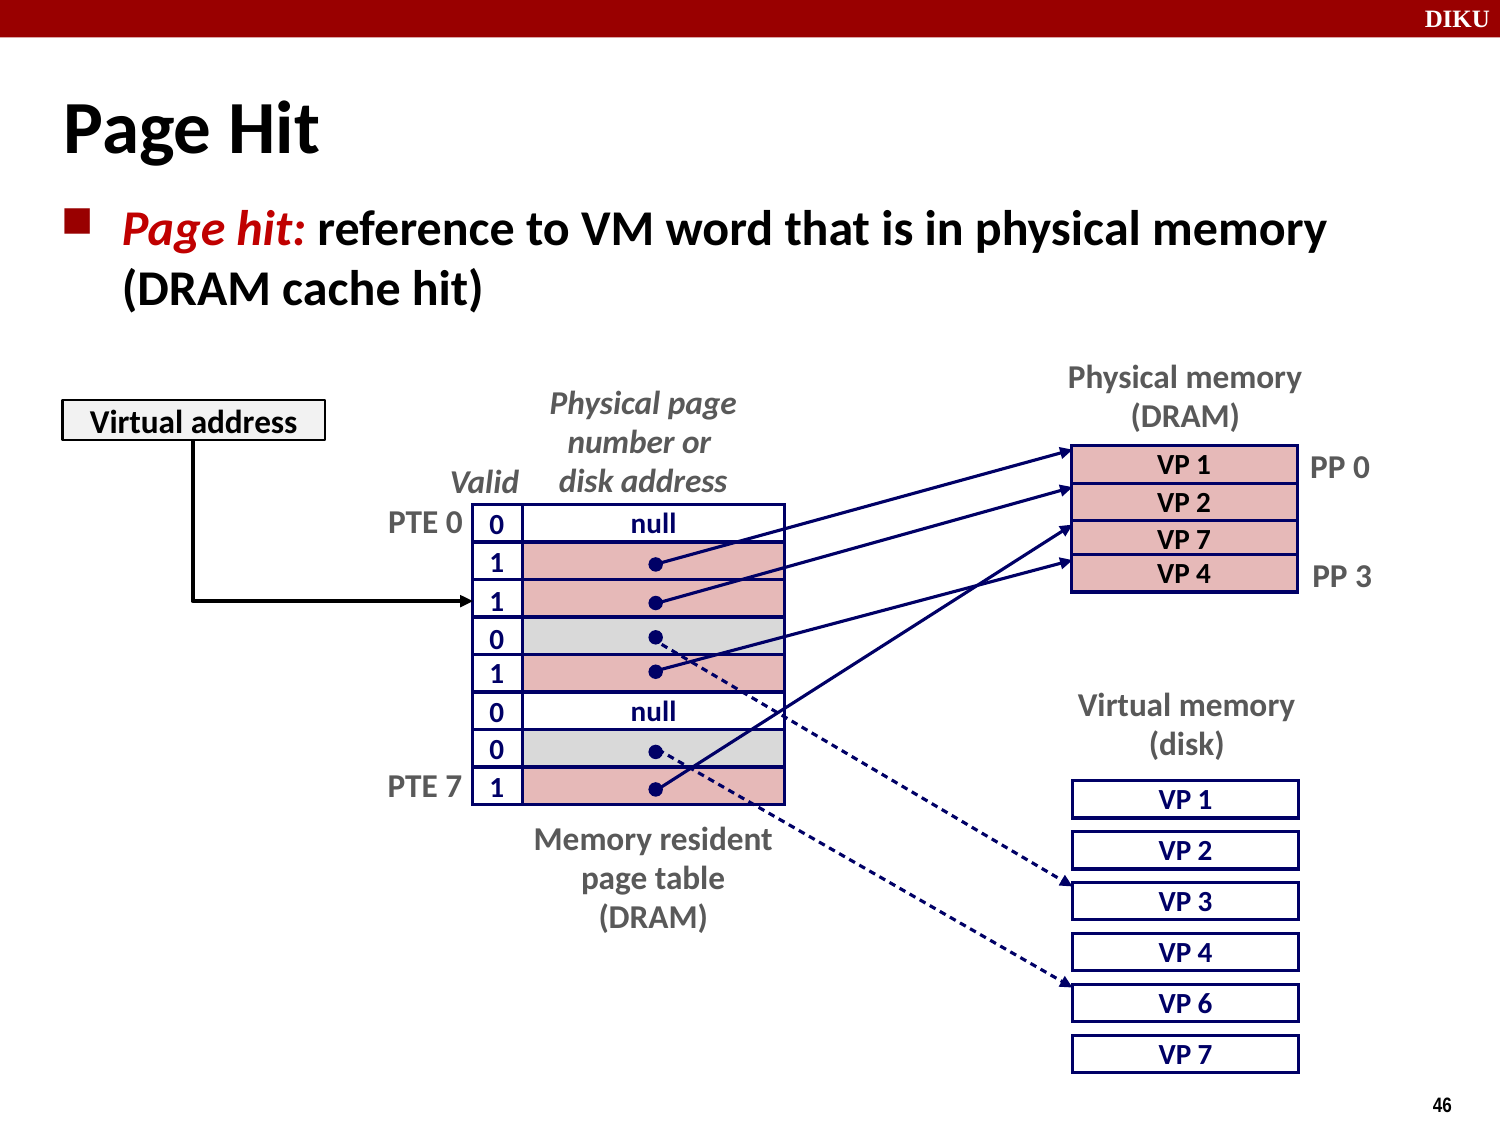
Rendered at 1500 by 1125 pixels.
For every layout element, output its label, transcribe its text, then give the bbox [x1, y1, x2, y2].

text_box Virtual memory (disk) [1063, 677, 1311, 772]
text_box null [747, 531, 785, 542]
text_box VP 4 [1072, 933, 1299, 971]
text_box 1 [474, 537, 519, 576]
text_box Page hit: reference to VM word that is in physical memory (DRAM cache hit) [50, 188, 1414, 288]
text_box VP 1 [1072, 780, 1299, 819]
text_box VP 6 [1072, 984, 1299, 1022]
text_box VP 7 [1071, 521, 1298, 554]
text_box [524, 542, 785, 693]
text_box PP 3 [1297, 548, 1387, 604]
text_box 0 [474, 724, 519, 775]
text_box VP 2 [1071, 484, 1298, 521]
text_box 0 [474, 627, 519, 648]
text_box Physical page number or disk address [534, 374, 752, 509]
text_box Physical memory (DRAM) [1053, 349, 1318, 445]
text_box Valid [434, 454, 548, 510]
text_box Memory resident page table (DRAM) [518, 811, 788, 945]
text_box VP 1 [1071, 445, 1298, 484]
text_box Virtual address [62, 399, 325, 440]
text_box VP 4 [1071, 554, 1297, 593]
text_box 0 [474, 687, 519, 724]
text_box null [524, 693, 785, 730]
text_box PTE 7 [372, 758, 477, 814]
text_box VP 2 [1072, 831, 1299, 869]
text_box VP 3 [1072, 882, 1299, 920]
text_box null [524, 504, 785, 542]
text_box 1 [474, 648, 519, 687]
text_box null [756, 711, 785, 730]
text_box VP 7 [1072, 1035, 1299, 1073]
text_box Page Hit [48, 59, 1408, 188]
text_box PP 0 [1295, 439, 1385, 495]
text_box 1 [477, 775, 519, 814]
text_box 1 [474, 576, 519, 627]
text_box 0 [478, 499, 519, 537]
text_box PTE 0 [373, 493, 478, 549]
text_box 0 [493, 633, 500, 646]
text_box [524, 730, 785, 805]
